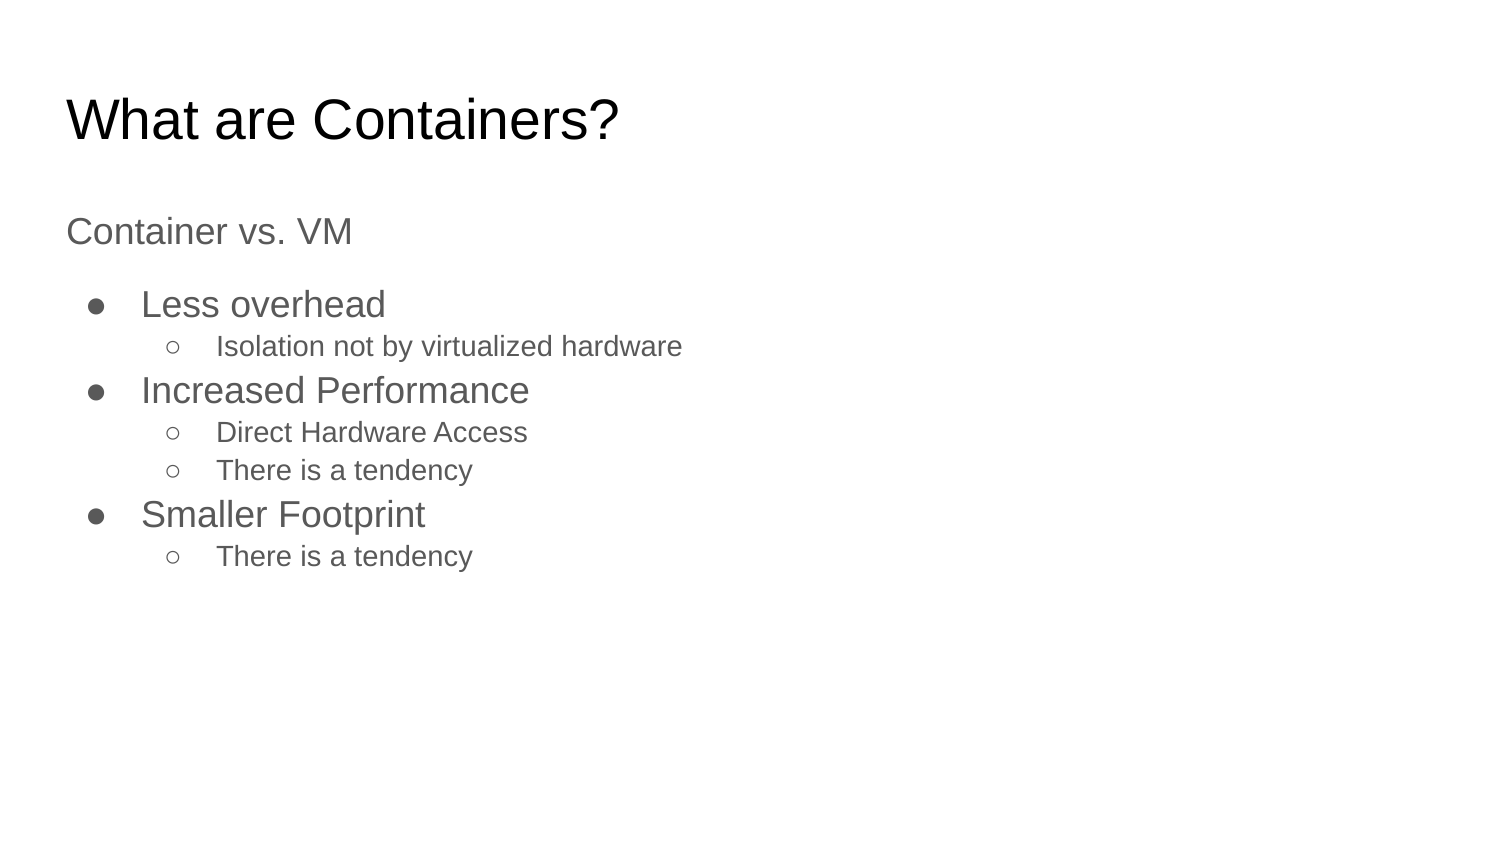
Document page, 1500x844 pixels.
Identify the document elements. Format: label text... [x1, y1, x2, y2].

title What are Containers? [51, 72, 1449, 167]
list Container vs. VM Less overhead Isolation not by virtualized hardware Increased Performance Direct Hardware Access There is a tendency Smaller Footprint There is a tendency [51, 189, 1449, 750]
